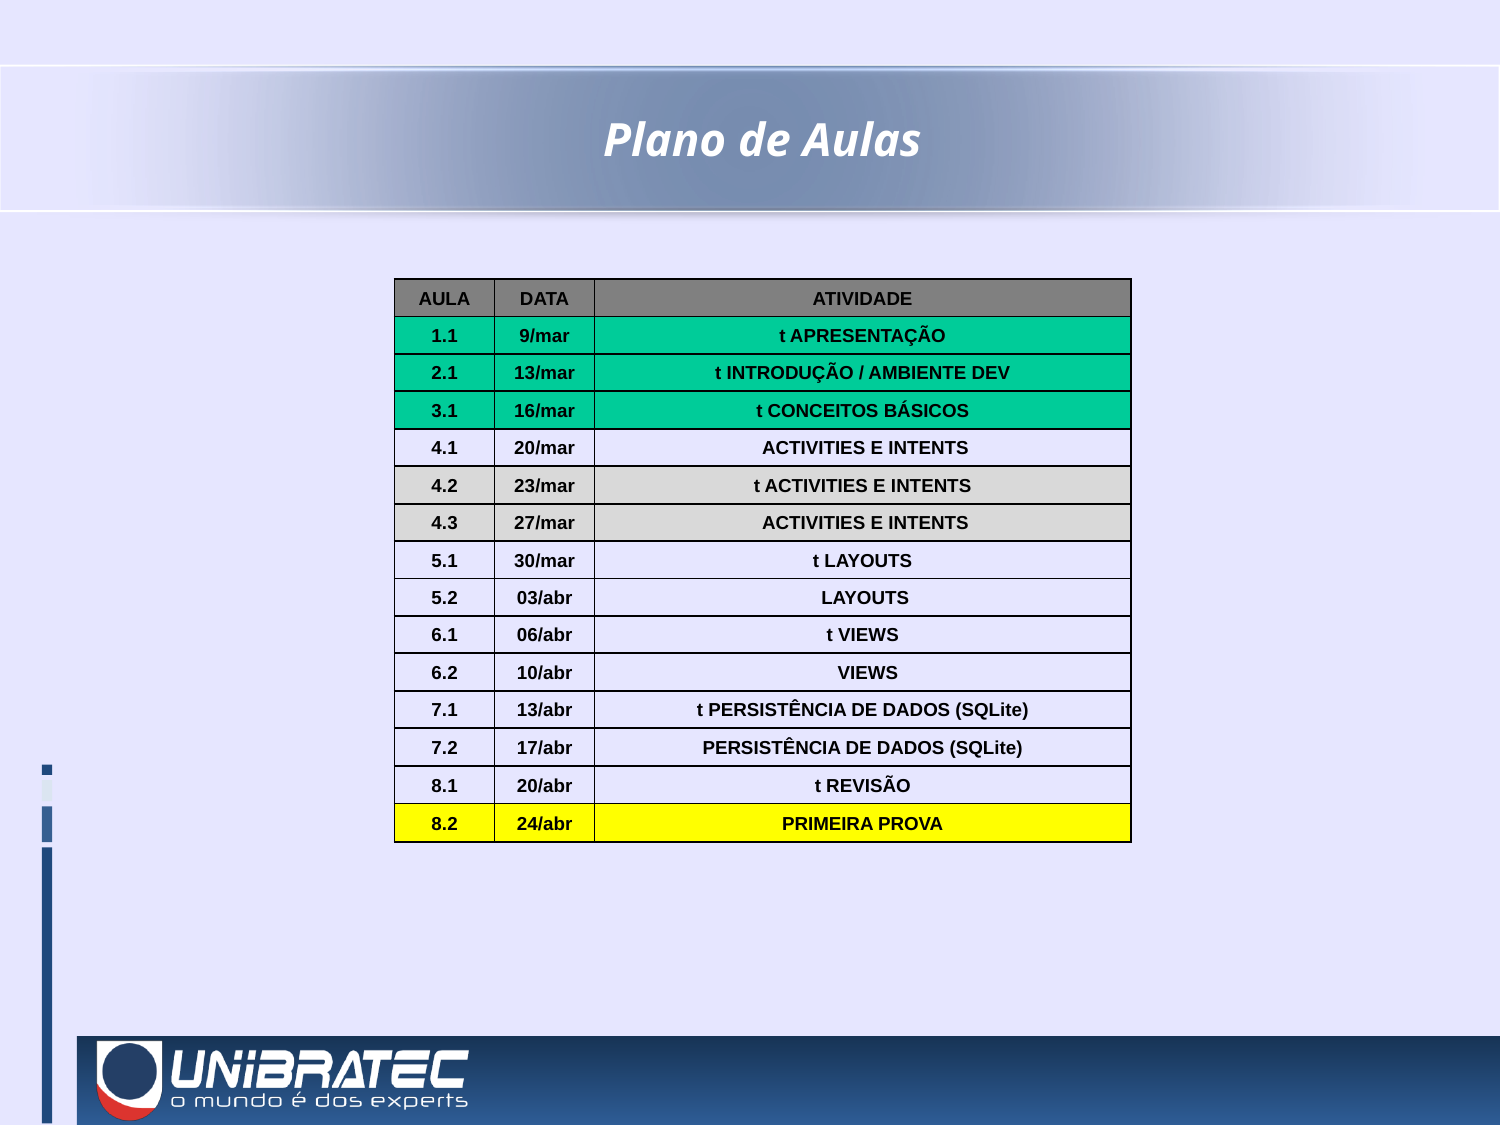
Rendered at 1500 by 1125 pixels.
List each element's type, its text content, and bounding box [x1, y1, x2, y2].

table_cell 8.2 [395, 804, 494, 841]
table_cell 03/abr [495, 579, 594, 615]
table_cell 8.1 [395, 767, 494, 803]
table_cell PRIMEIRA PROVA [595, 804, 1130, 841]
table_cell 23/mar [495, 467, 594, 503]
table_cell 20/mar [495, 430, 594, 465]
table_header DATA [495, 280, 594, 316]
table_cell t INTRODUÇÃO / AMBIENTE DEV [595, 355, 1130, 390]
table_cell t ACTIVITIES E INTENTS [595, 467, 1130, 503]
table_cell 2.1 [395, 355, 494, 390]
table_cell VIEWS [595, 654, 1130, 690]
table_cell LAYOUTS [595, 579, 1130, 615]
table_cell 9/mar [495, 317, 594, 353]
table_cell 27/mar [495, 505, 594, 540]
table_cell t VIEWS [595, 617, 1130, 652]
table_cell 13/abr [495, 692, 594, 727]
table_cell 16/mar [495, 392, 594, 428]
table_cell 13/mar [495, 355, 594, 390]
table_cell 6.2 [395, 654, 494, 690]
table_cell 7.1 [395, 692, 494, 727]
table_cell 4.3 [395, 505, 494, 540]
table_cell t LAYOUTS [595, 542, 1130, 578]
table_cell t APRESENTAÇÃO [595, 317, 1130, 353]
table_cell 3.1 [395, 392, 494, 428]
table_cell t REVISÃO [595, 767, 1130, 803]
table_cell 17/abr [495, 729, 594, 765]
table_cell PERSISTÊNCIA DE DADOS (SQLite) [595, 729, 1130, 765]
table_cell t PERSISTÊNCIA DE DADOS (SQLite) [595, 692, 1130, 727]
table_cell 4.2 [395, 467, 494, 503]
table_header AULA [395, 280, 494, 316]
table_cell ACTIVITIES E INTENTS [595, 430, 1130, 465]
picture [0, 58, 1500, 227]
picture [96, 1040, 469, 1121]
table_cell t CONCEITOS BÁSICOS [595, 392, 1130, 428]
table_cell 1.1 [395, 317, 494, 353]
table_cell 10/abr [495, 654, 594, 690]
table_cell 4.1 [395, 430, 494, 465]
table_cell 30/mar [495, 542, 594, 578]
table_header ATIVIDADE [595, 280, 1130, 316]
table_cell ACTIVITIES E INTENTS [595, 505, 1130, 540]
table_cell 5.1 [395, 542, 494, 578]
table_cell 20/abr [495, 767, 594, 803]
table_cell 6.1 [395, 617, 494, 652]
text_box Plano de Aulas [194, 102, 1331, 173]
table_cell 24/abr [495, 804, 594, 841]
table_cell 7.2 [395, 729, 494, 765]
table_cell 5.2 [395, 579, 494, 615]
table_cell 06/abr [495, 617, 594, 652]
